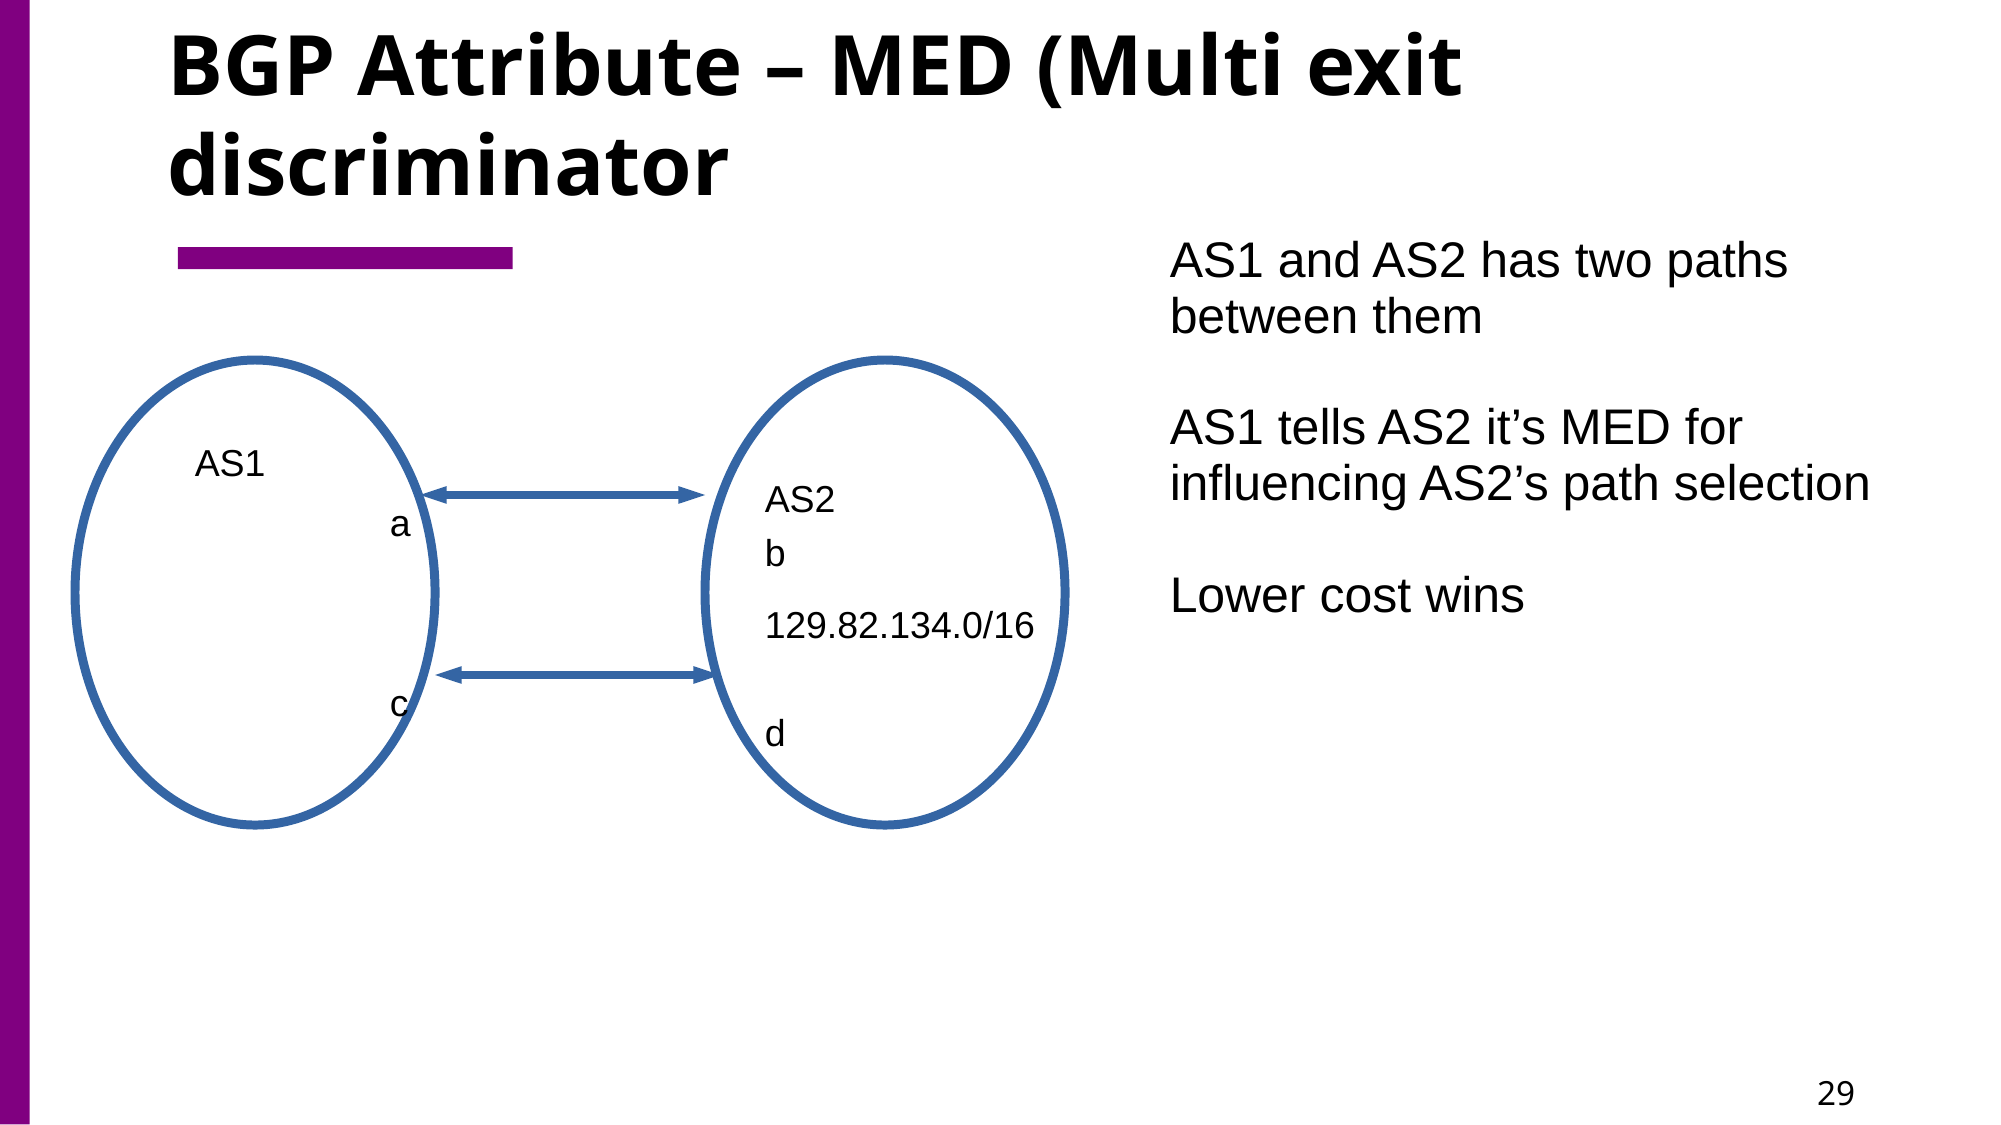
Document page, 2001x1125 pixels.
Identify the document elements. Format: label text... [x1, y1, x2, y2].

text_box d [750, 705, 801, 762]
text_box AS1 and AS2 has two paths between them AS1 tells AS2 it’s MED for influencing AS2’s path selection Lower cost wins [1155, 224, 1887, 631]
text_box b [750, 525, 801, 582]
text_box AS1 [180, 435, 281, 492]
title BGP Attribute – MED (Multi exit discriminator [116, 39, 1591, 185]
text_box AS2 129.82.134.0/16 [750, 471, 1050, 655]
text_box c [375, 675, 424, 732]
text_box a [375, 495, 426, 552]
